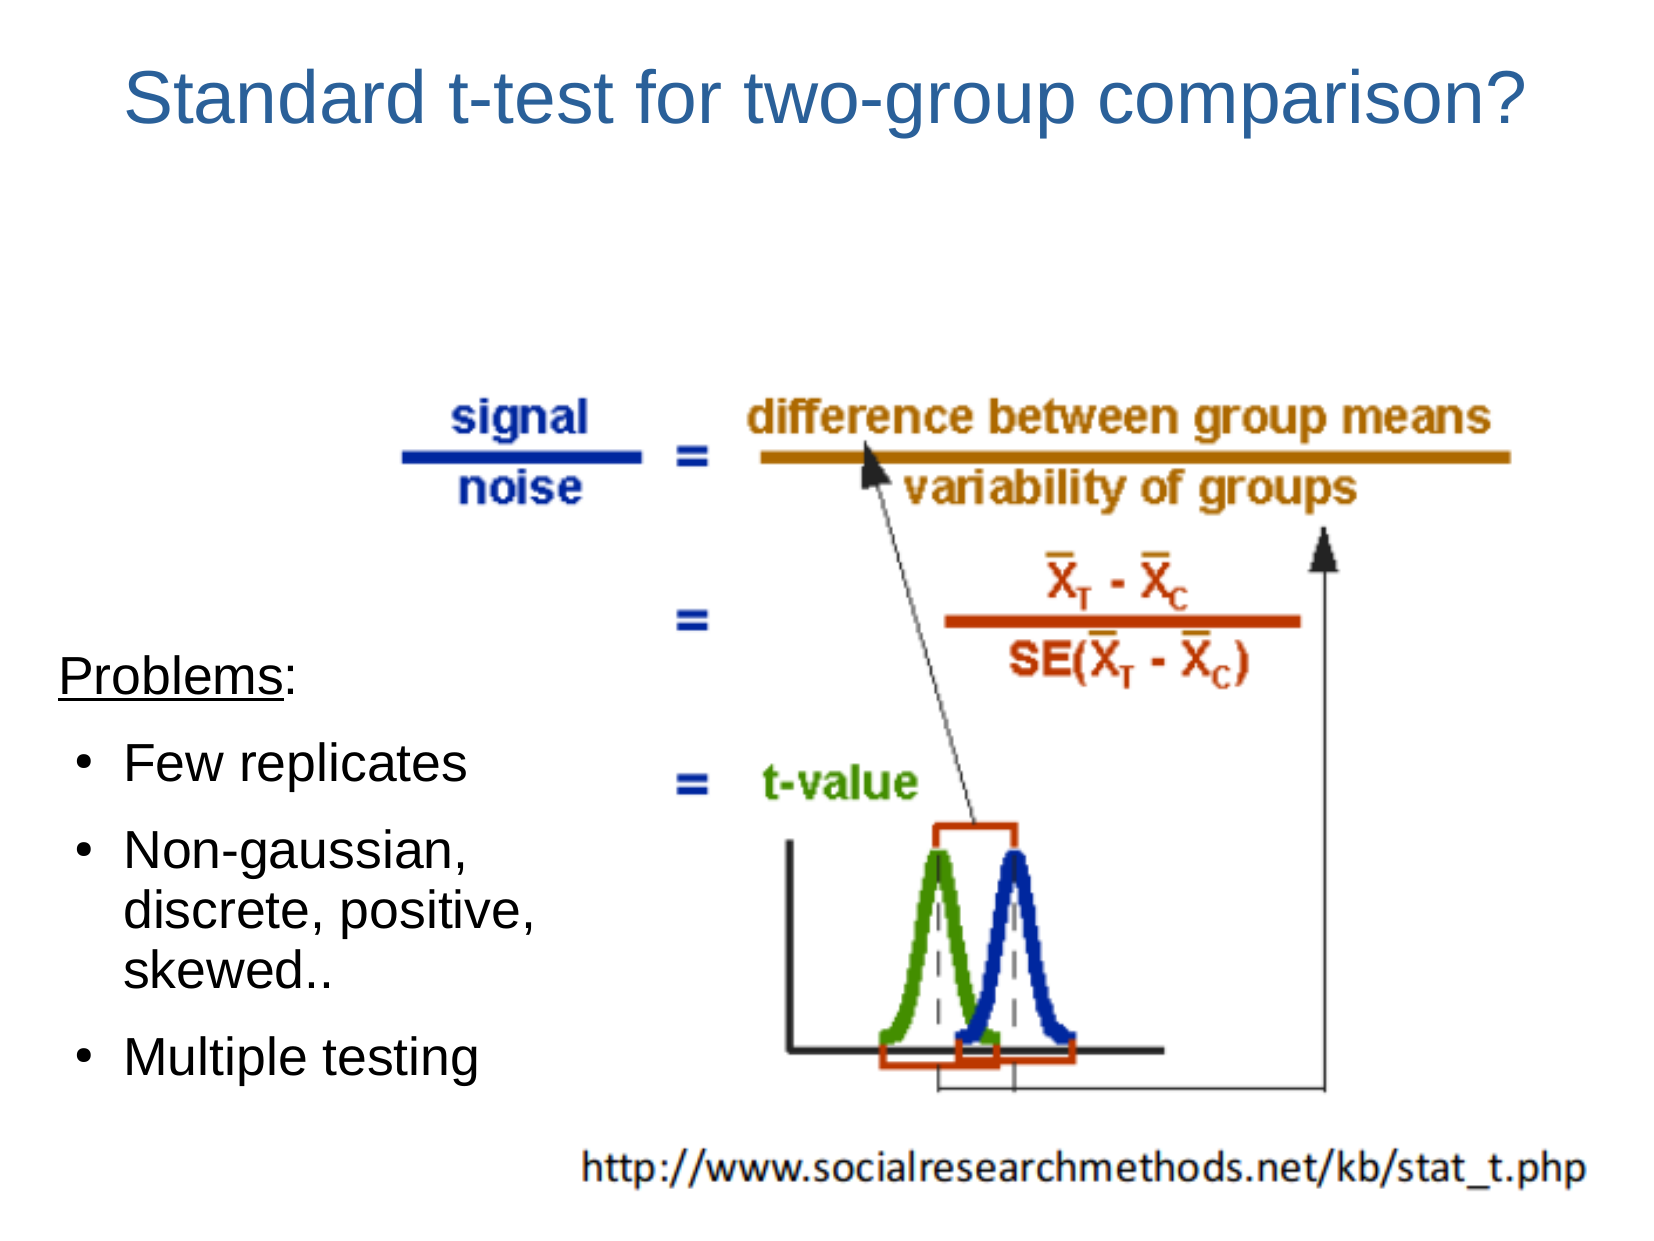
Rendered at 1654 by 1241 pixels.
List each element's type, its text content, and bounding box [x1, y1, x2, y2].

picture [346, 333, 1644, 1215]
list Standard t-test for two-group comparison? [52, 55, 1583, 172]
list Problems: Few replicates Non-gaussian, discrete, positive, skewed.. Multiple testing [58, 646, 587, 1091]
